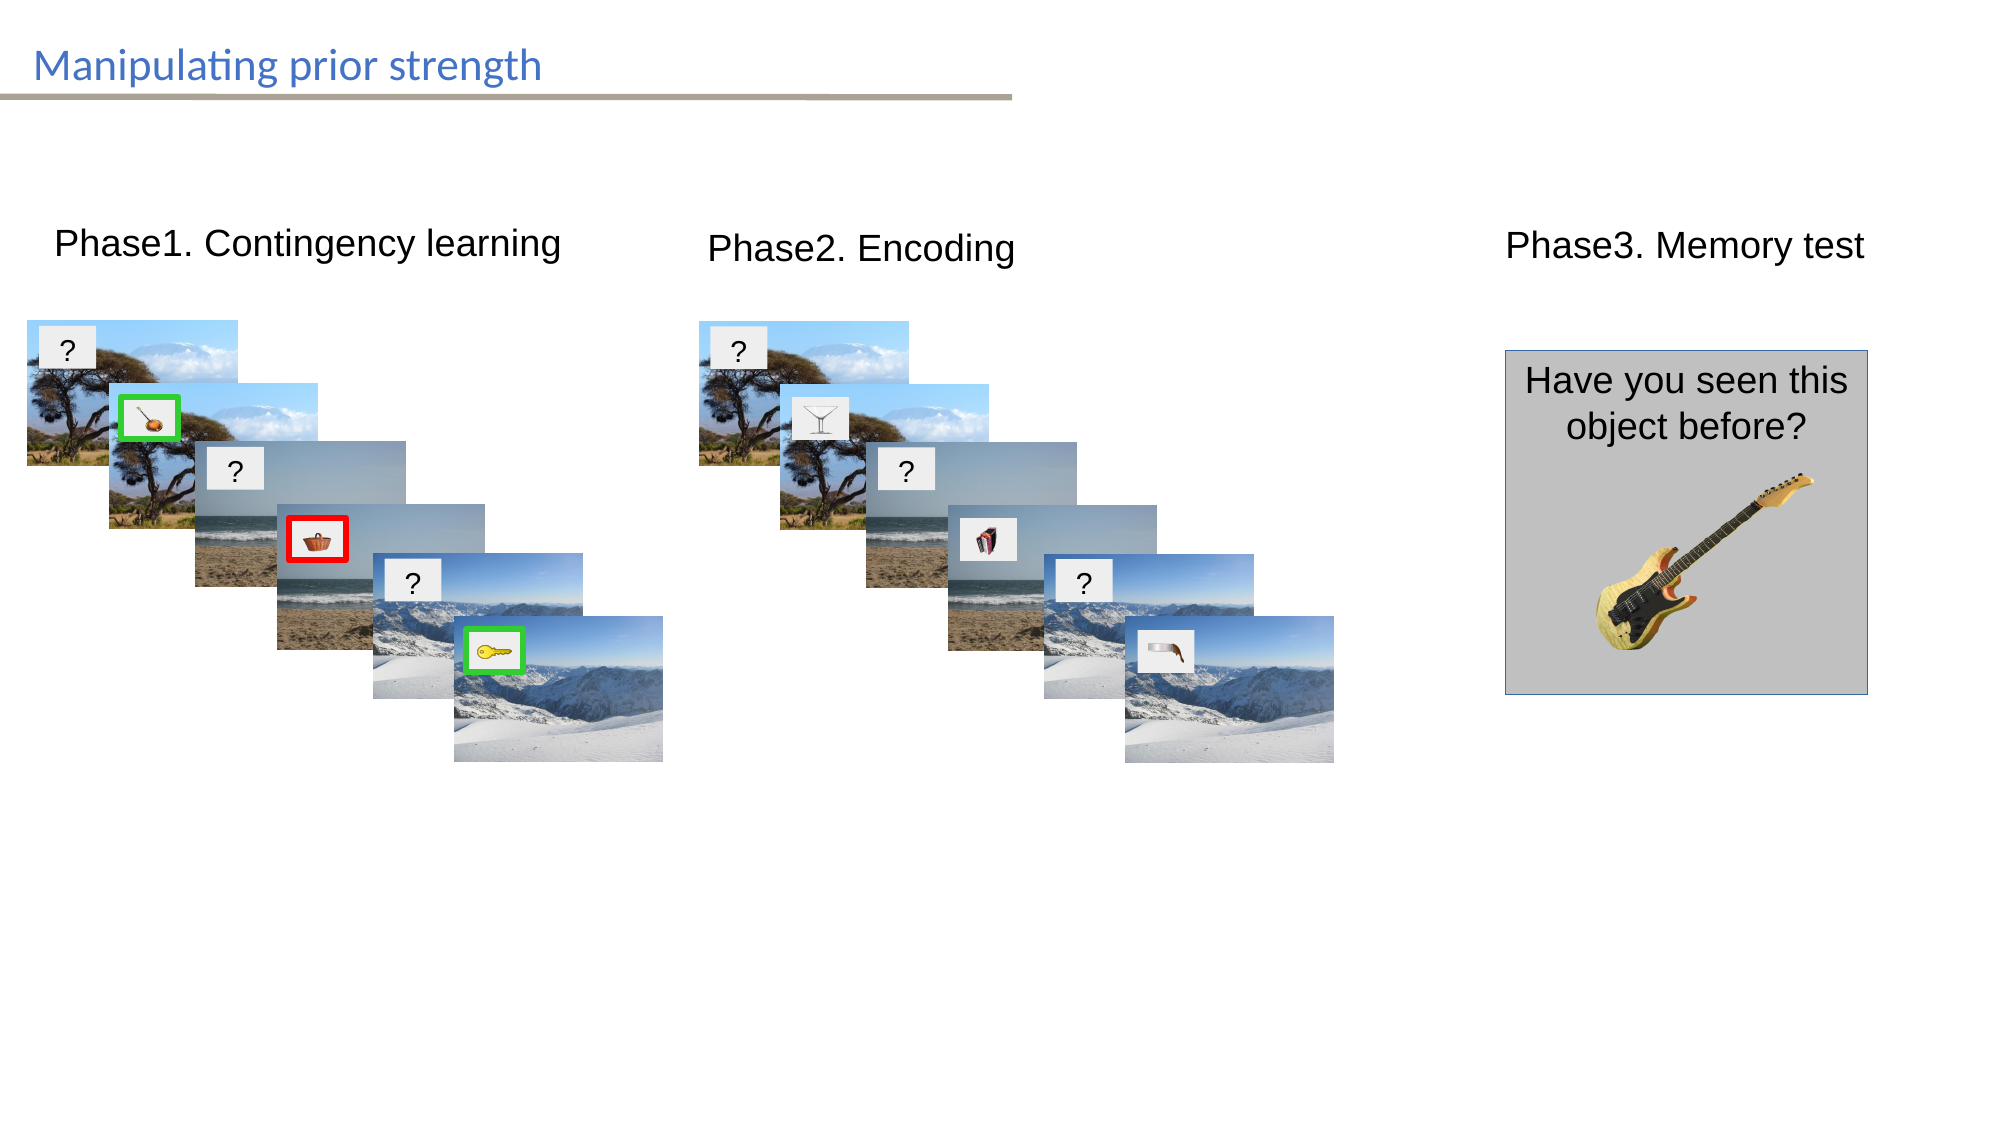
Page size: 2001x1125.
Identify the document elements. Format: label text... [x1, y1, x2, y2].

text_box [1137, 630, 1195, 673]
text_box [1505, 438, 1868, 695]
text_box [120, 396, 178, 440]
text_box Phase1. Contingency learning [36, 206, 617, 261]
text_box ? [384, 558, 442, 602]
text_box Phase2. Encoding [689, 211, 1251, 266]
picture [1596, 473, 1814, 650]
text_box ? [206, 446, 264, 490]
text_box Have you seen this object before? [1505, 344, 1869, 438]
text_box [960, 518, 1017, 561]
text_box [792, 397, 850, 440]
text_box Phase3. Memory test [1487, 209, 1941, 264]
text_box ? [878, 447, 936, 491]
picture [699, 321, 1334, 763]
picture [27, 320, 663, 762]
text_box ? [710, 326, 768, 370]
text_box ? [1055, 559, 1113, 603]
text_box [288, 517, 346, 561]
text_box ? [39, 325, 97, 369]
text_box Manipulating prior strength [15, 27, 1921, 97]
text_box [466, 629, 524, 673]
